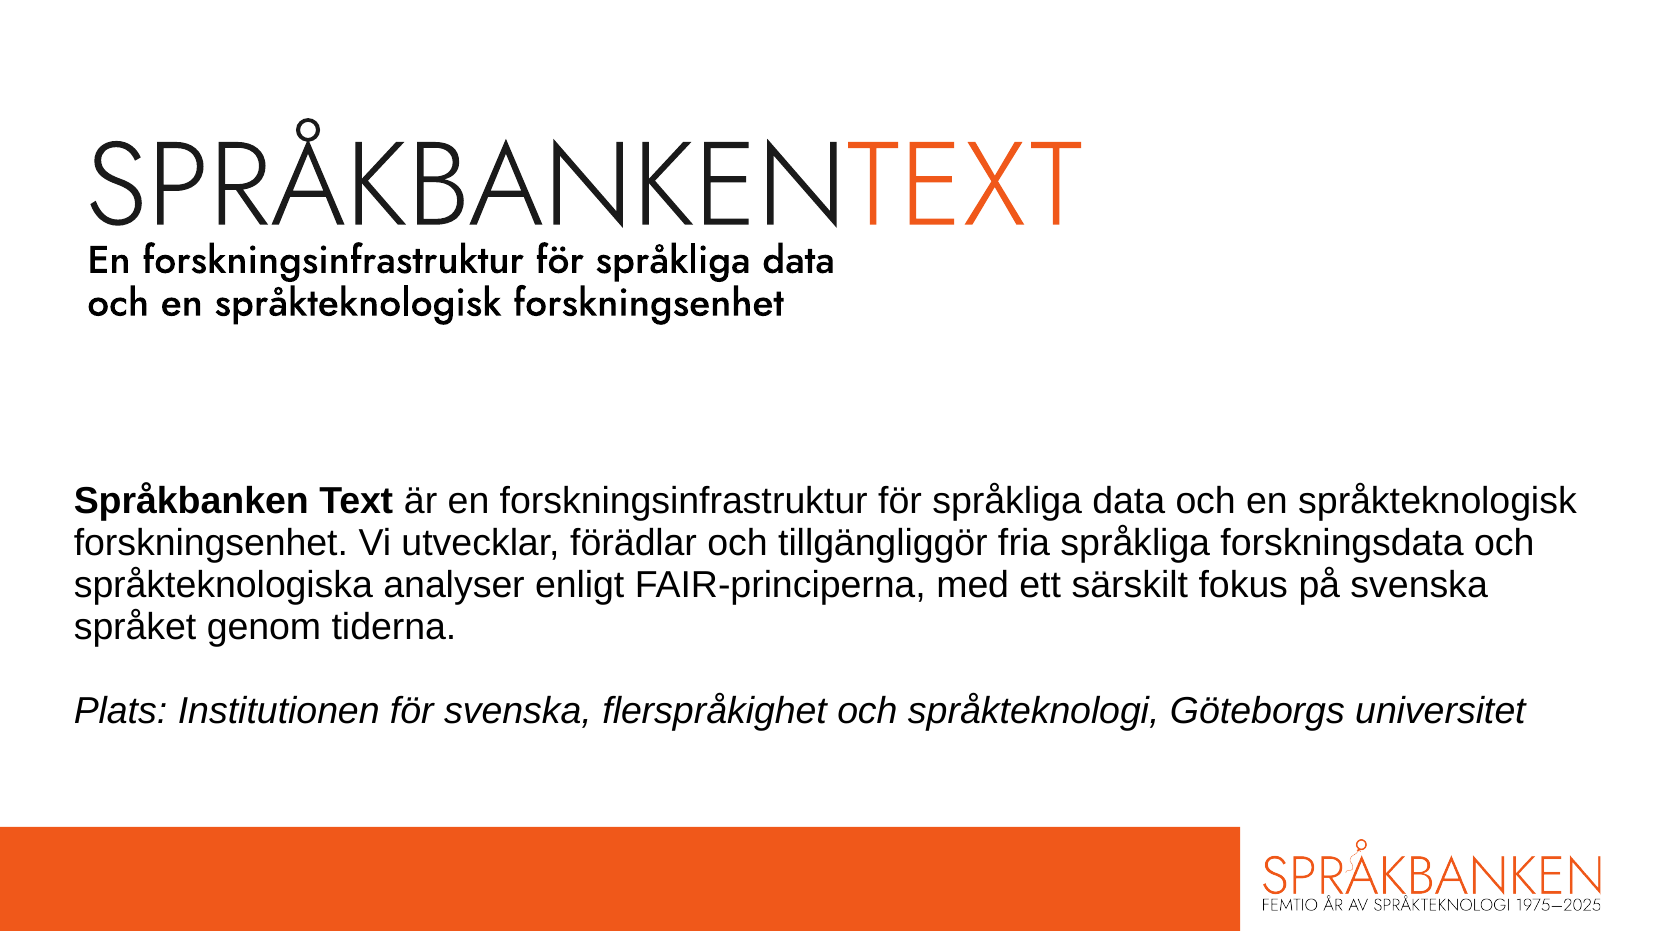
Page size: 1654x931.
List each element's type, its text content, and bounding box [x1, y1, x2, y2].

picture [88, 118, 1082, 325]
text_box Språkbanken Text är en forskningsinfrastruktur för språkliga data och en språkteknologisk forskningsenhet. Vi utvecklar, förädlar och tillgängliggör fria språkliga forskningsdata och språkteknologiska analyser enligt FAIR-principerna, med ett särskilt fokus på svenska språket genom tiderna. Plats: Institutionen för svenska, flerspråkighet och språkteknologi, Göteborgs universitet [59, 472, 1595, 827]
picture [1263, 839, 1601, 911]
